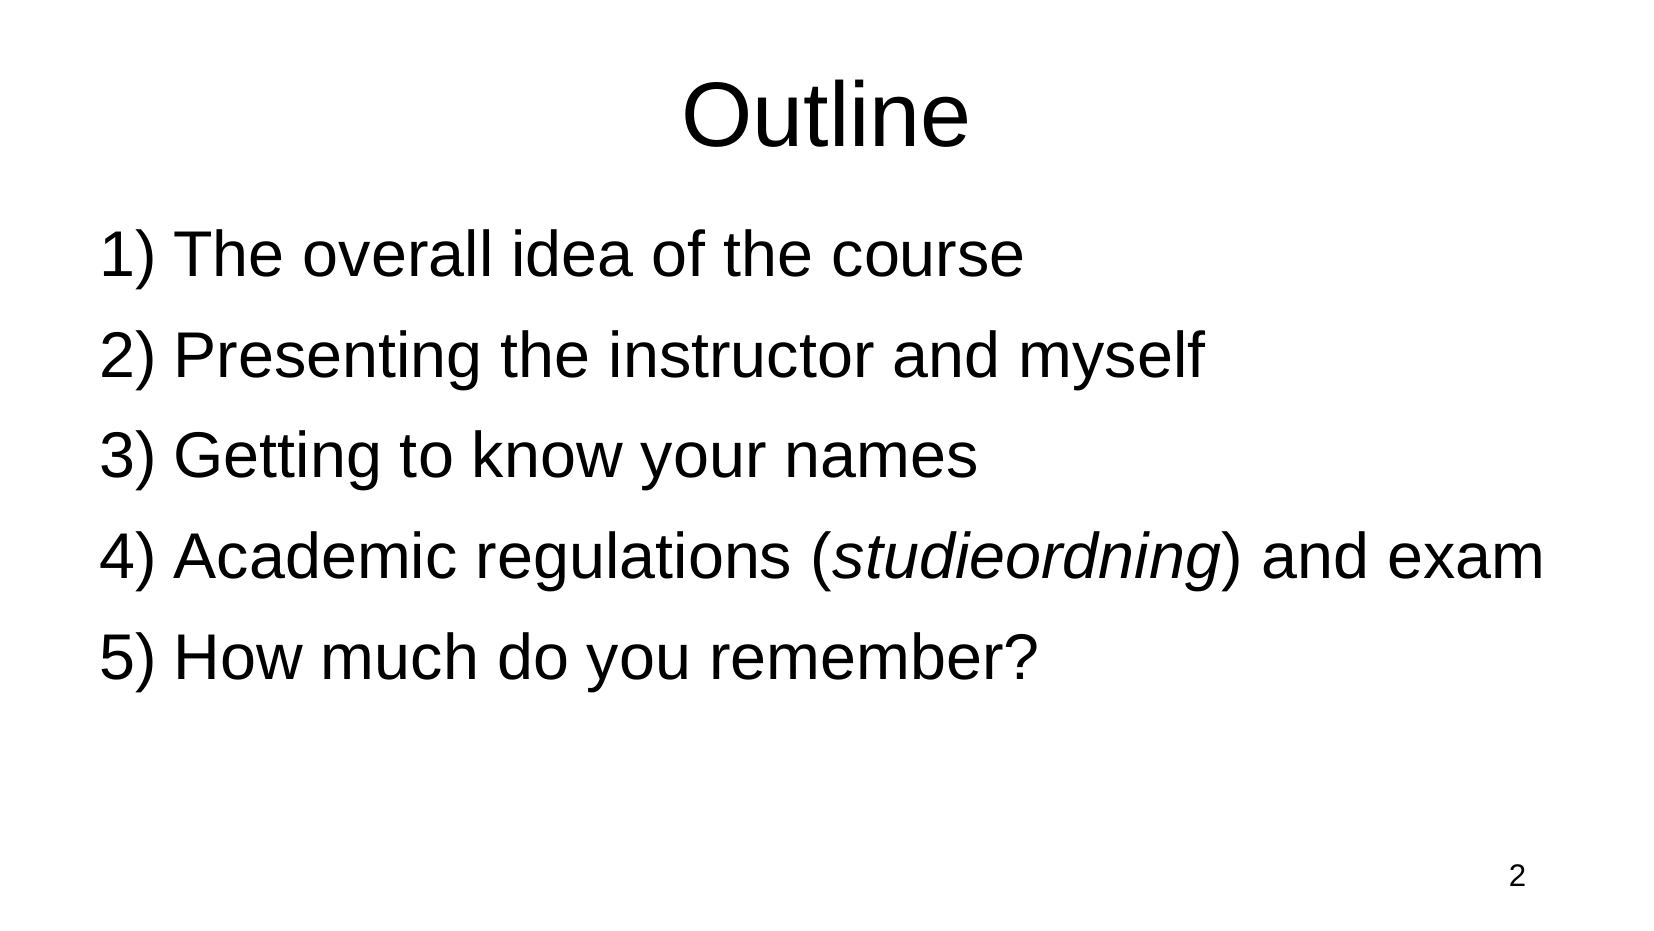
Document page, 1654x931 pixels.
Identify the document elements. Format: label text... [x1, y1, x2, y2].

title Outline [82, 37, 1571, 193]
list The overall idea of the course Presenting the instructor and myself Getting to know your names Academic regulations (studieordning) and exam How much do you remember? [82, 217, 1571, 758]
text_box <nummer> [1494, 850, 1654, 921]
